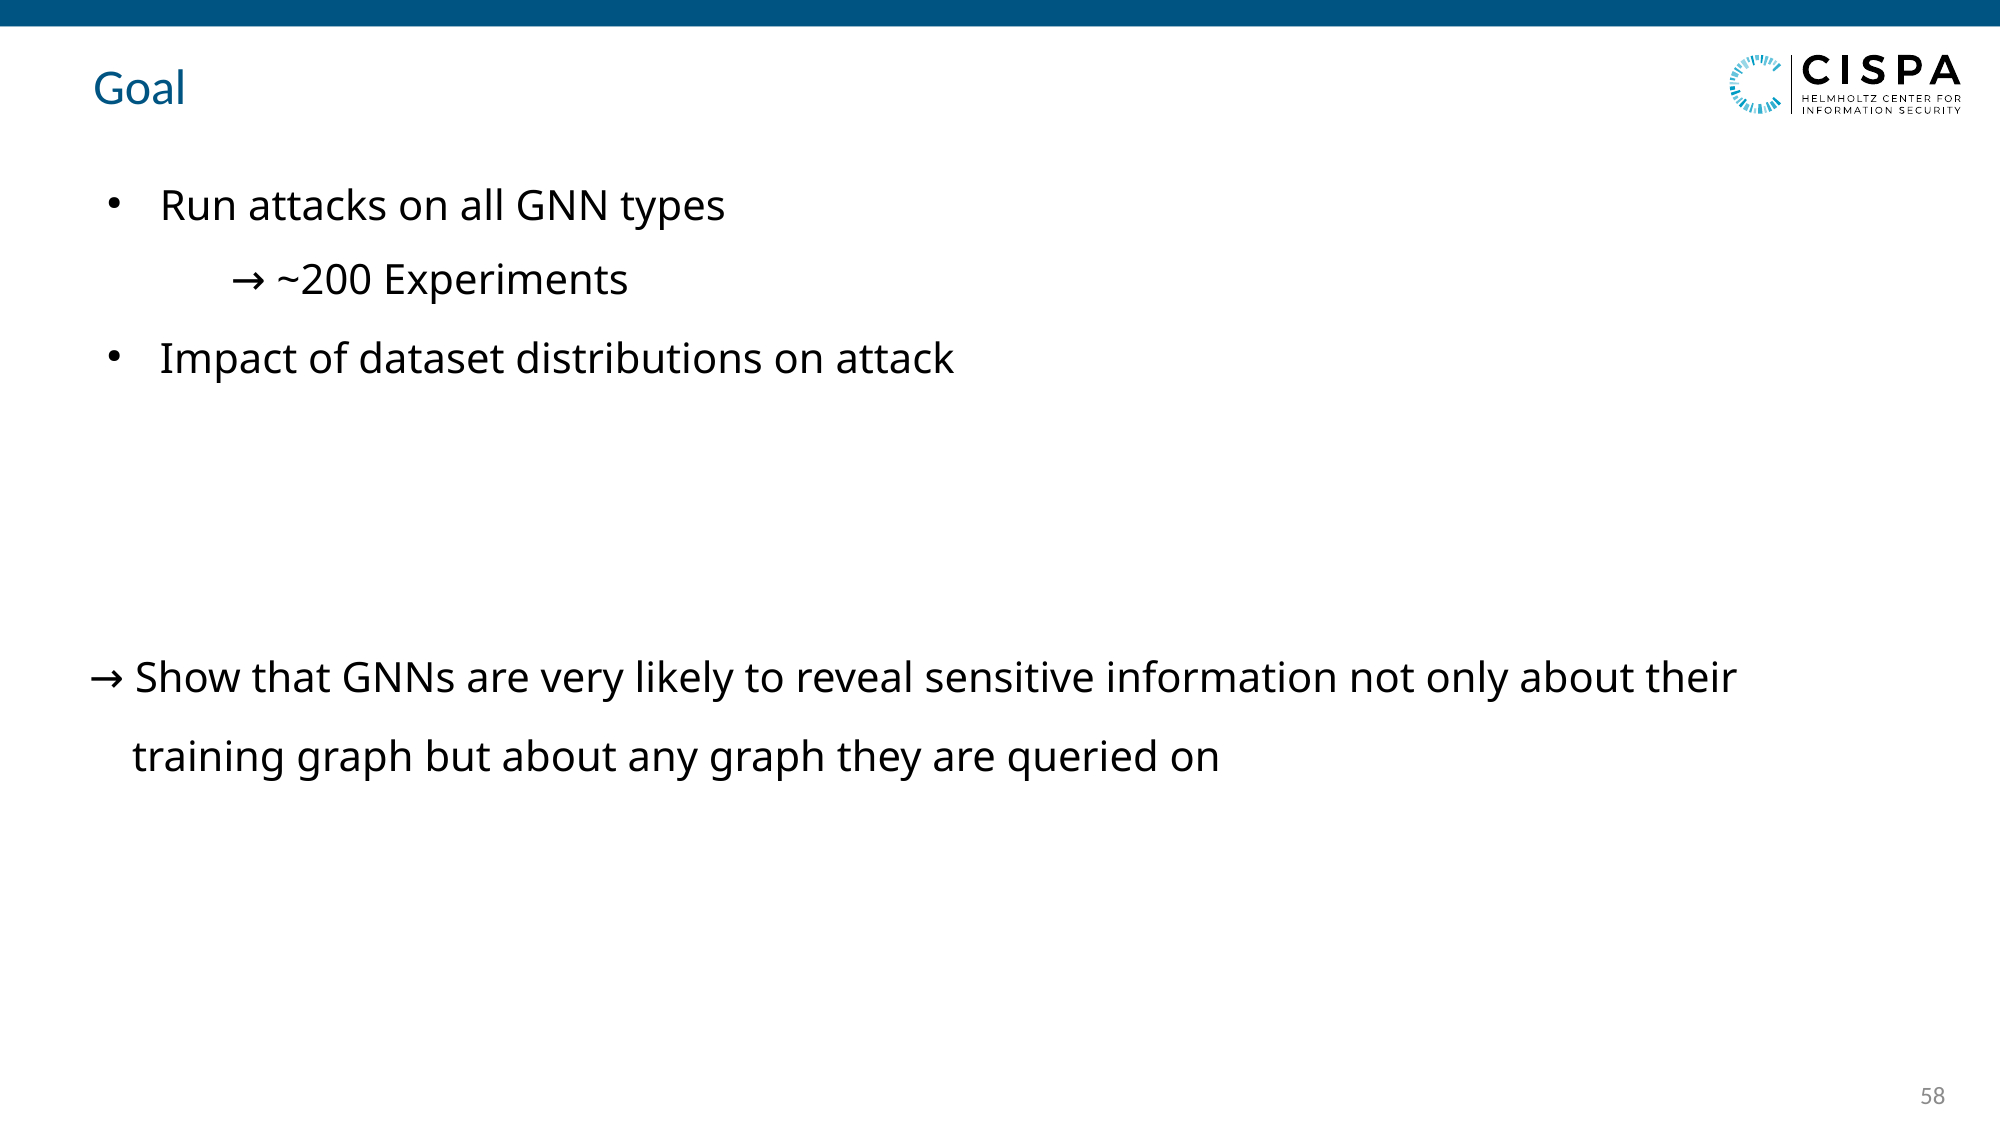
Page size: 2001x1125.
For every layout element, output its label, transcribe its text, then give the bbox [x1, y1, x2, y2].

slide_number <number> [1870, 1065, 1961, 1125]
title Goal [78, 38, 1699, 131]
list Run attacks on all GNN types → ~200 Experiments Impact of dataset distributions on attack → Show that GNNs are very likely to reveal sensitive information not only about their training graph but about any graph they are queried on [78, 173, 1922, 1027]
